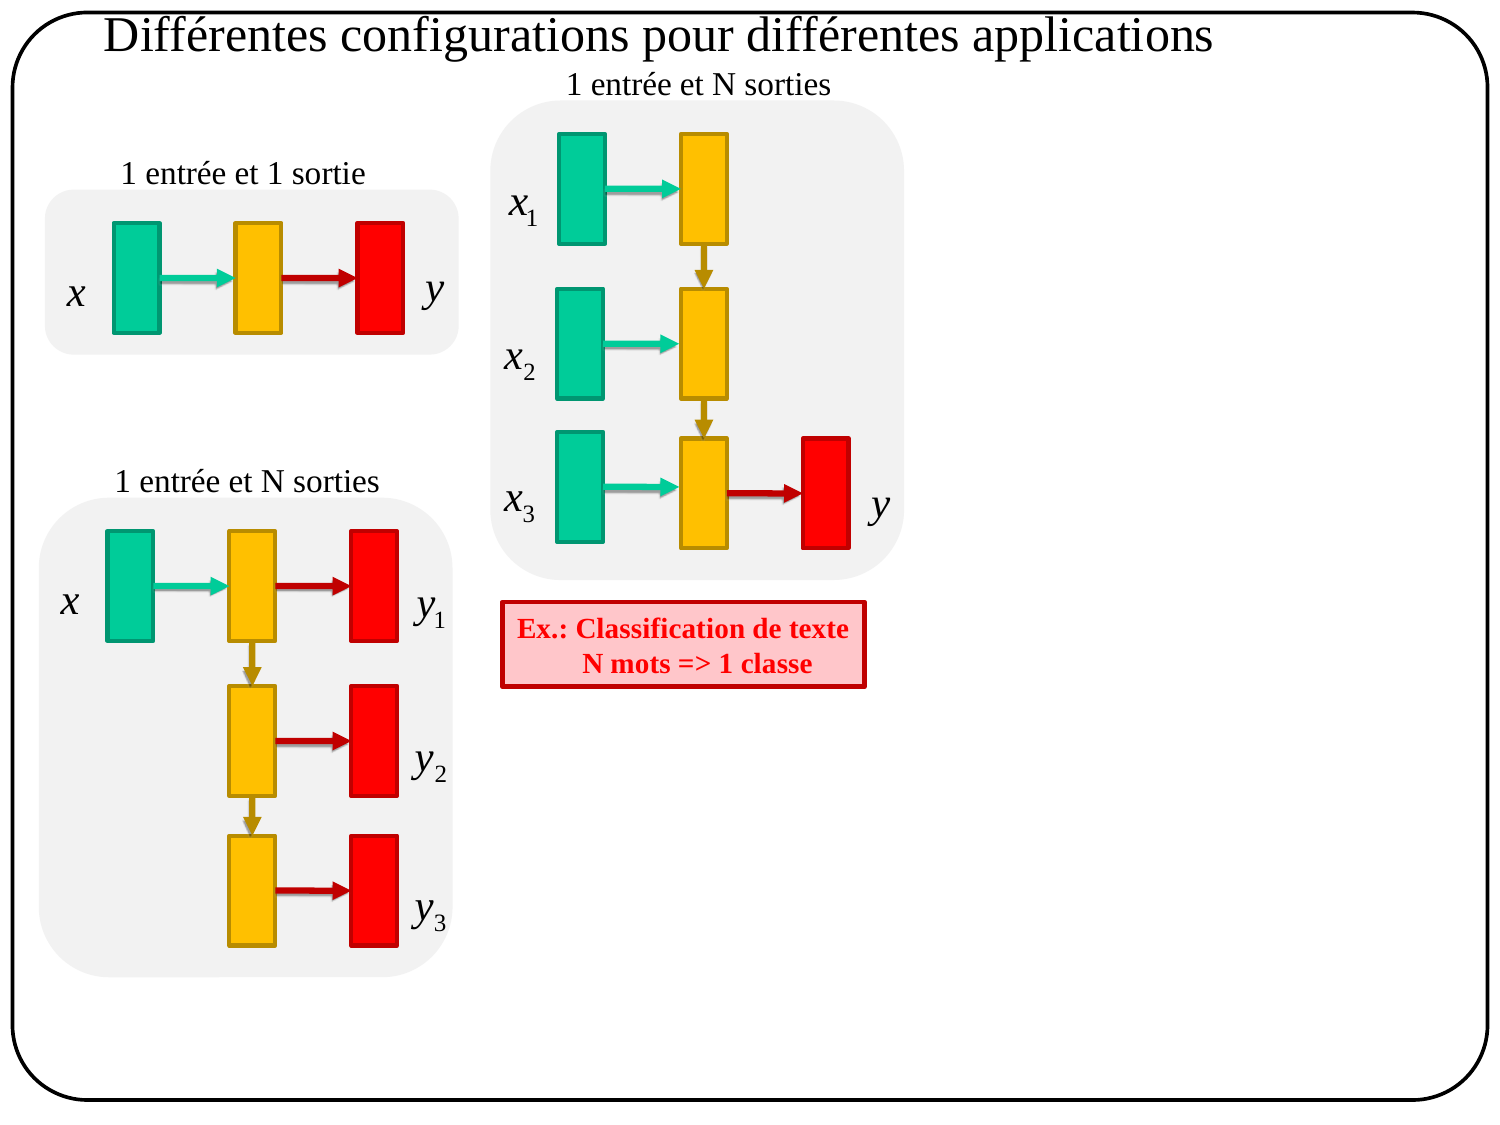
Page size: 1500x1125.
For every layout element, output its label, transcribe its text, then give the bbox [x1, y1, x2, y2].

picture [404, 877, 455, 942]
text_box 1 entrée et N sorties [551, 54, 847, 110]
picture [52, 575, 88, 626]
text_box [40, 500, 451, 976]
picture [404, 729, 455, 790]
picture [495, 468, 542, 534]
chart [861, 489, 903, 537]
picture [414, 272, 455, 319]
chart [497, 328, 545, 391]
chart [405, 877, 456, 943]
picture [58, 266, 94, 317]
text_box Différentes configurations pour différentes applications [89, 0, 1231, 69]
chart [52, 576, 90, 628]
picture [860, 489, 901, 536]
picture [406, 575, 453, 636]
text_box Ex.: Classification de texte N mots => 1 classe [502, 602, 865, 687]
picture [500, 172, 544, 234]
chart [497, 470, 545, 536]
picture [495, 327, 542, 388]
chart [405, 729, 456, 792]
chart [59, 268, 96, 320]
chart [500, 174, 545, 236]
text_box 1 entrée et N sorties [99, 452, 396, 507]
chart [416, 274, 457, 322]
text_box [47, 191, 457, 353]
chart [406, 575, 455, 637]
text_box [492, 103, 903, 578]
text_box 1 entrée et 1 sortie [105, 143, 382, 199]
